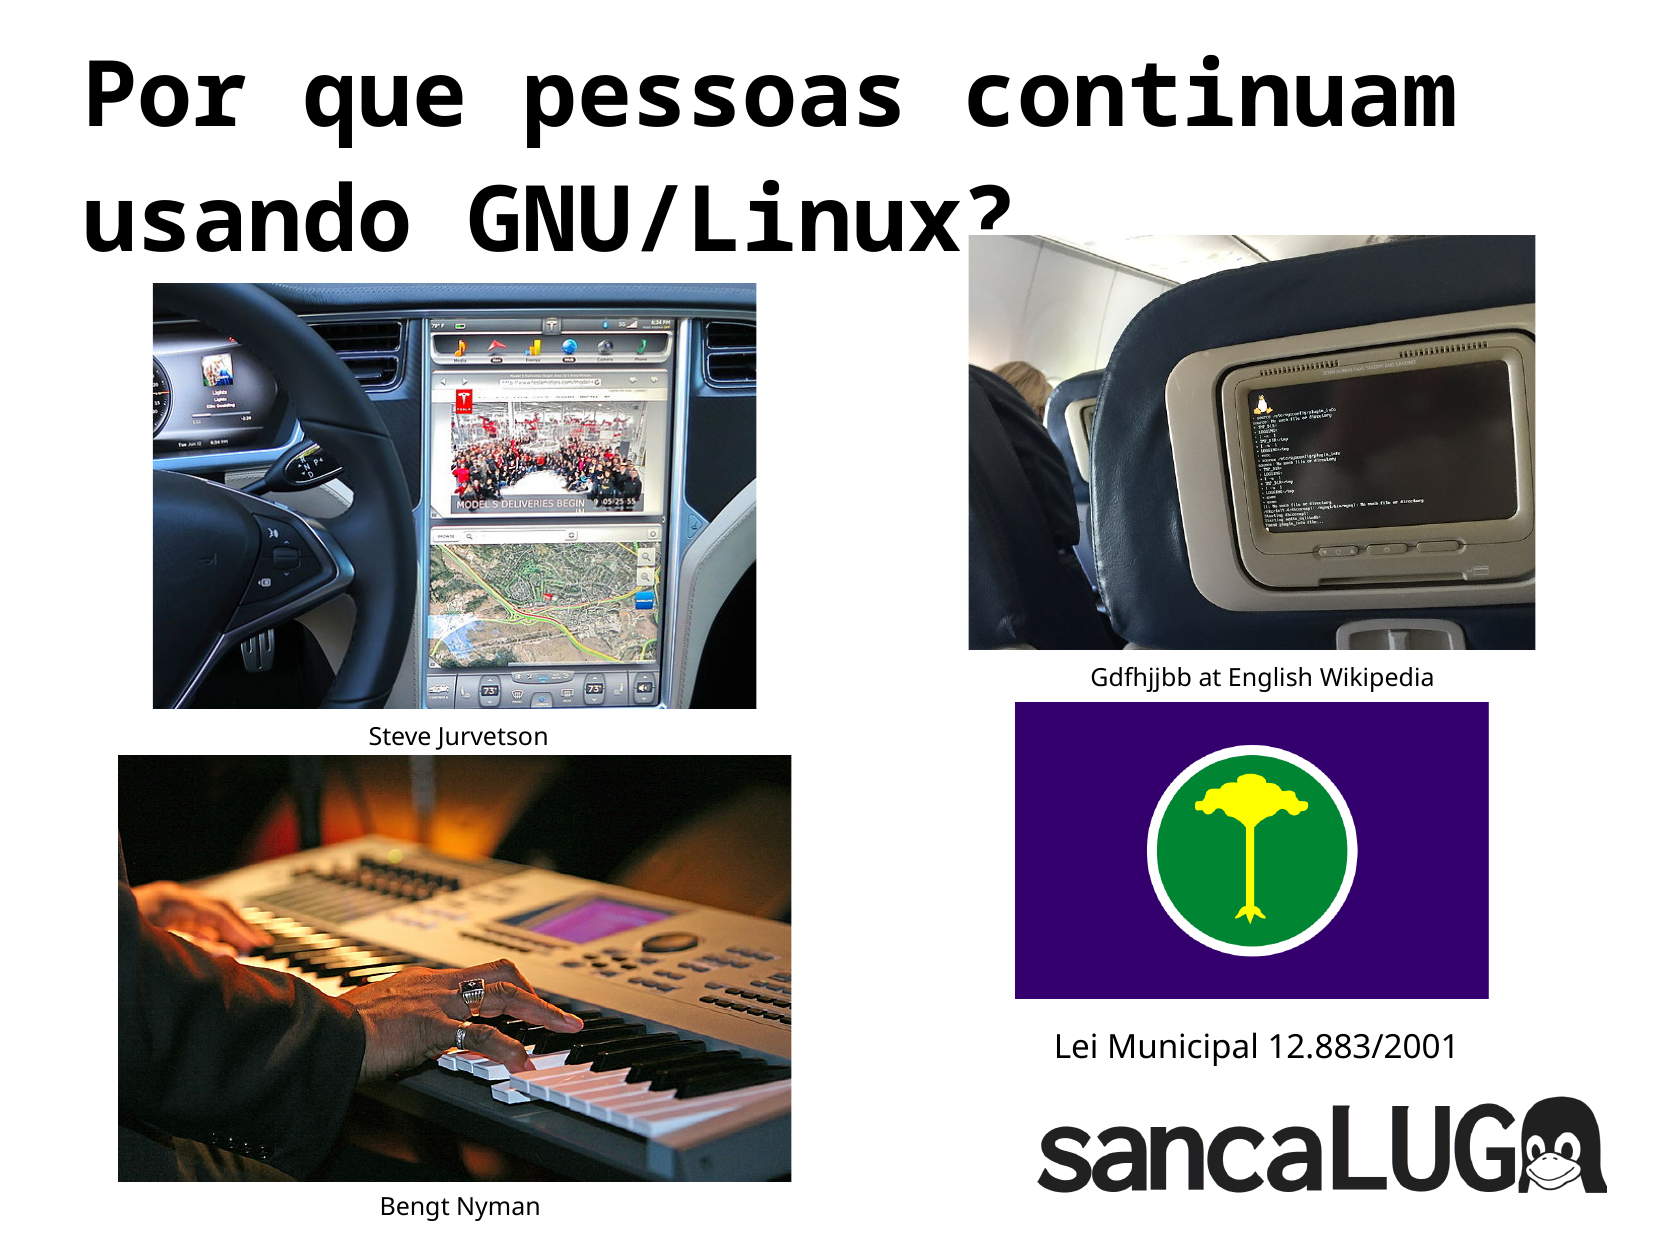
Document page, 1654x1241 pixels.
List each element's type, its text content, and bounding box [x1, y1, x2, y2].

picture [968, 235, 1536, 650]
picture [1037, 1096, 1607, 1193]
picture [1015, 702, 1489, 999]
title Por que pessoas continuam usando GNU/Linux? [82, 47, 1571, 259]
text_box Lei Municipal 12.883/2001 [1039, 1016, 1466, 1071]
picture [118, 755, 792, 1182]
text_box Steve Jurvetson [353, 711, 556, 756]
text_box Bengt Nyman [364, 1181, 545, 1226]
picture [152, 283, 757, 709]
text_box Gdfhjjbb at English Wikipedia [1075, 652, 1429, 697]
